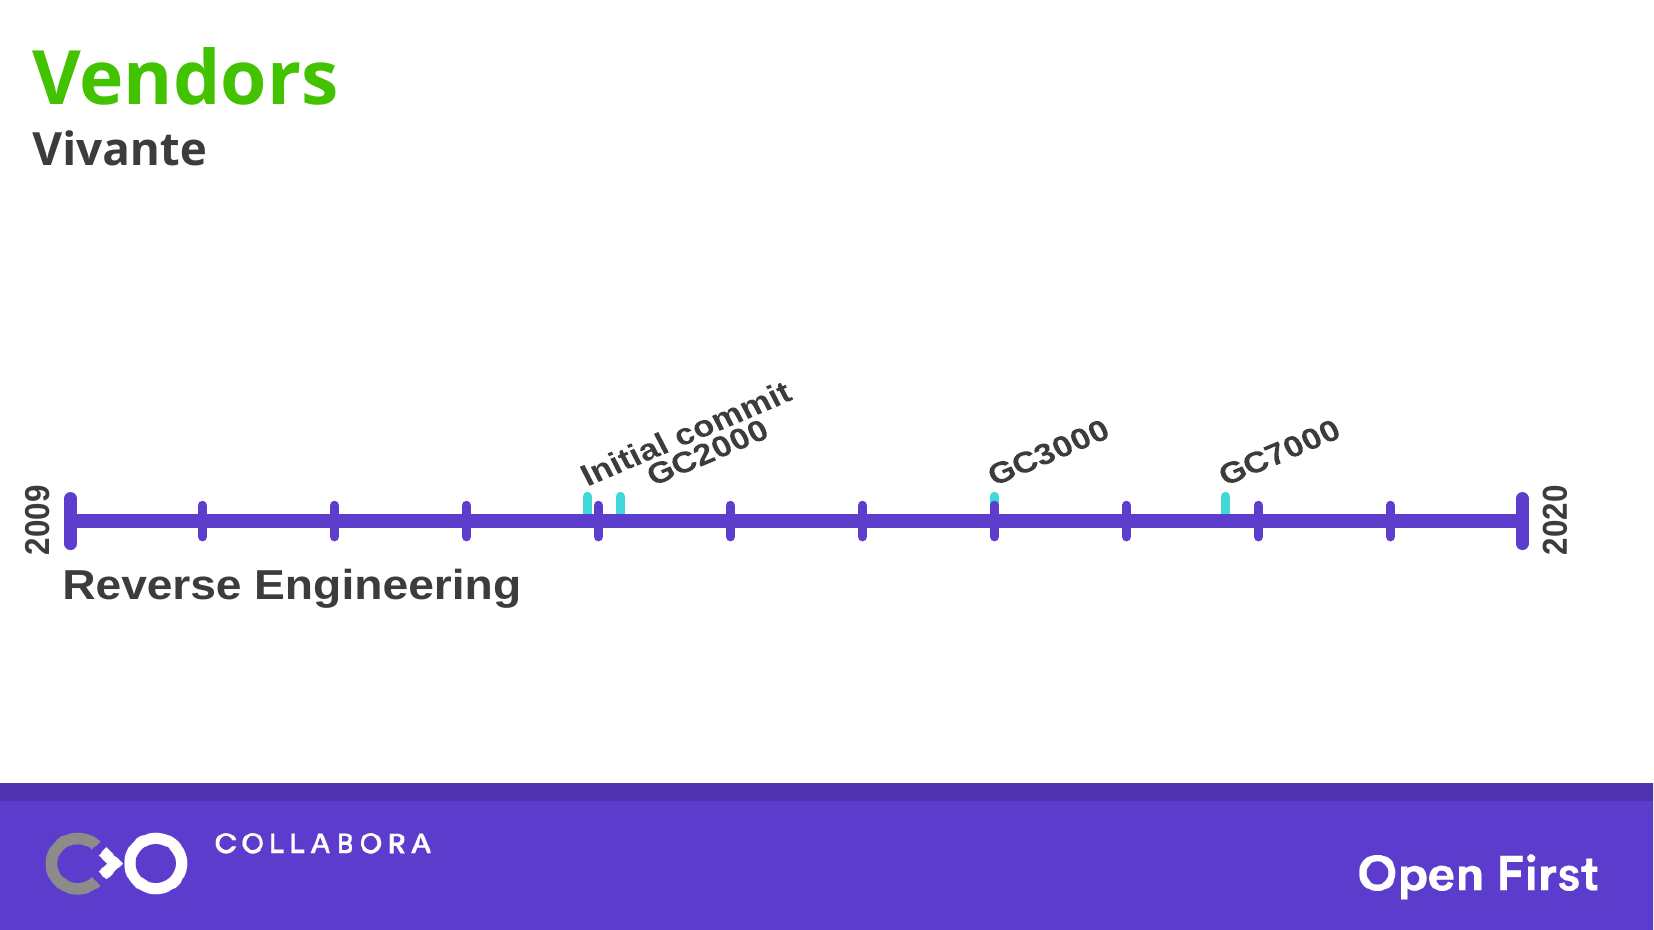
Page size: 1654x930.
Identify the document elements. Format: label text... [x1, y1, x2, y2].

picture [0, 0, 1654, 930]
title Vendors Vivante [32, 29, 1605, 193]
